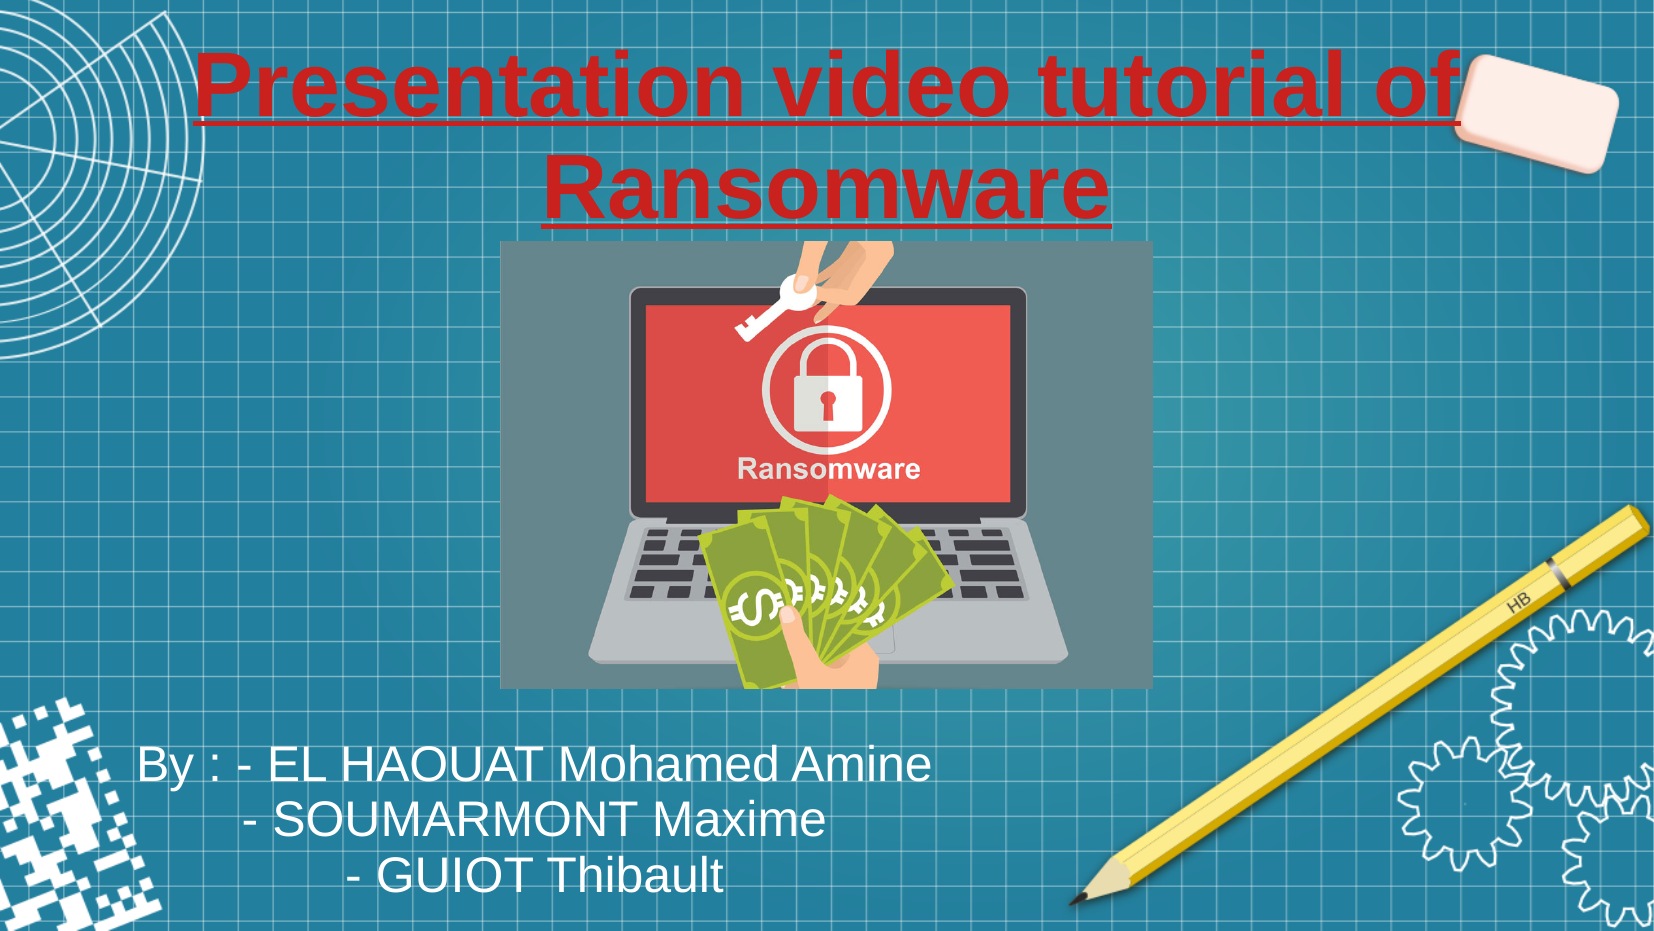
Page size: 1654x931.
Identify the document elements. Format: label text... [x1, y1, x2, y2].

picture [0, 0, 1654, 931]
subtitle By : - EL HAOUAT Mohamed Amine - SOUMARMONT Maxime - GUIOT Thibault [0, 708, 1069, 931]
title Presentation video tutorial of Ransomware [82, 29, 1571, 243]
